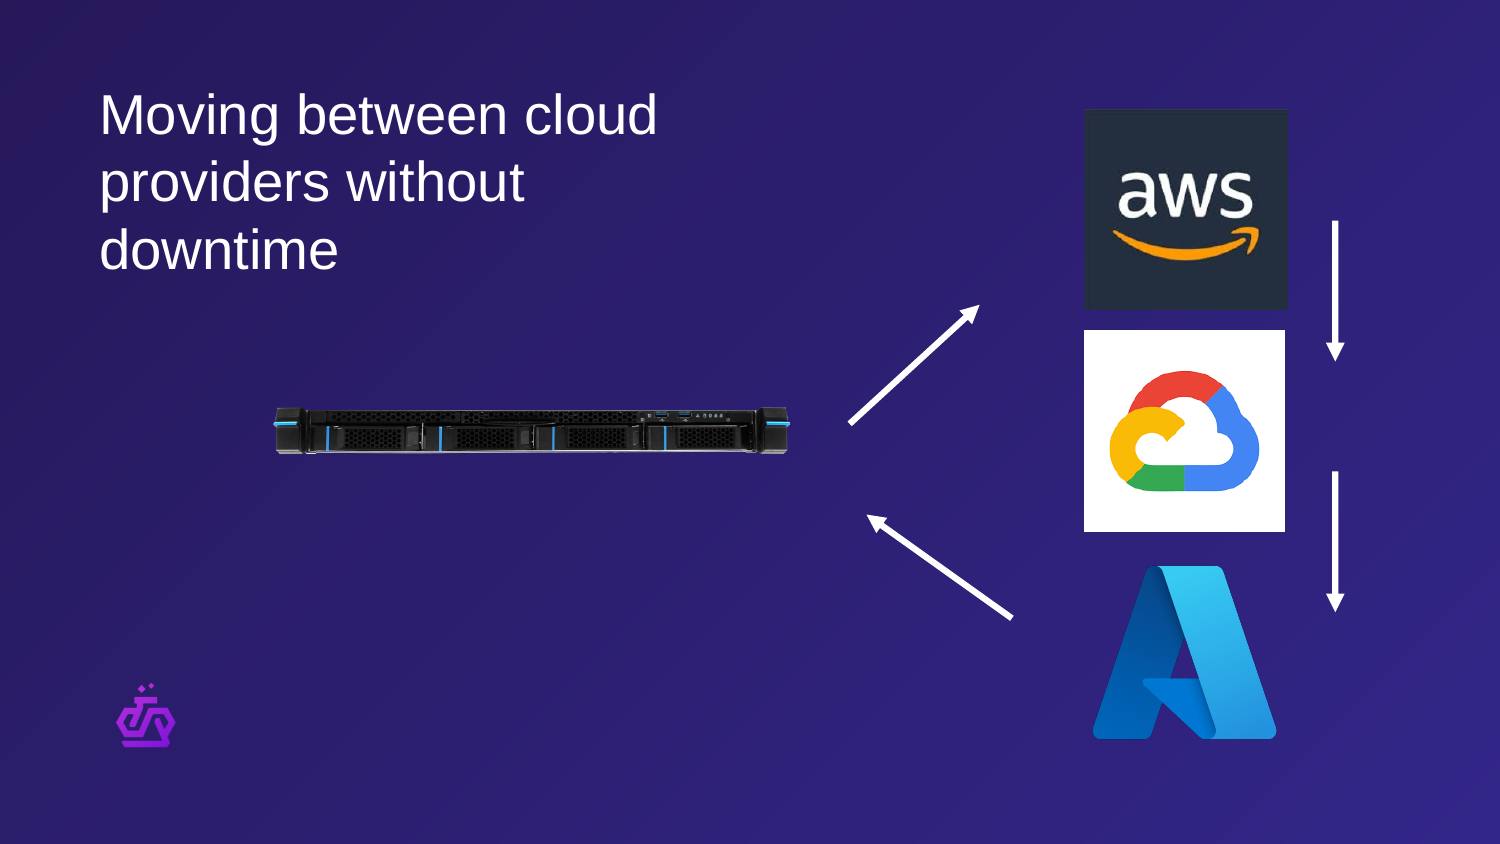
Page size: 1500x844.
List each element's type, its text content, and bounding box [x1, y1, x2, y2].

text_box Moving between cloud providers without downtime [84, 68, 731, 290]
picture [244, 358, 821, 504]
picture [1084, 330, 1285, 532]
picture [96, 661, 188, 773]
picture [1084, 109, 1288, 310]
picture [1084, 552, 1285, 753]
